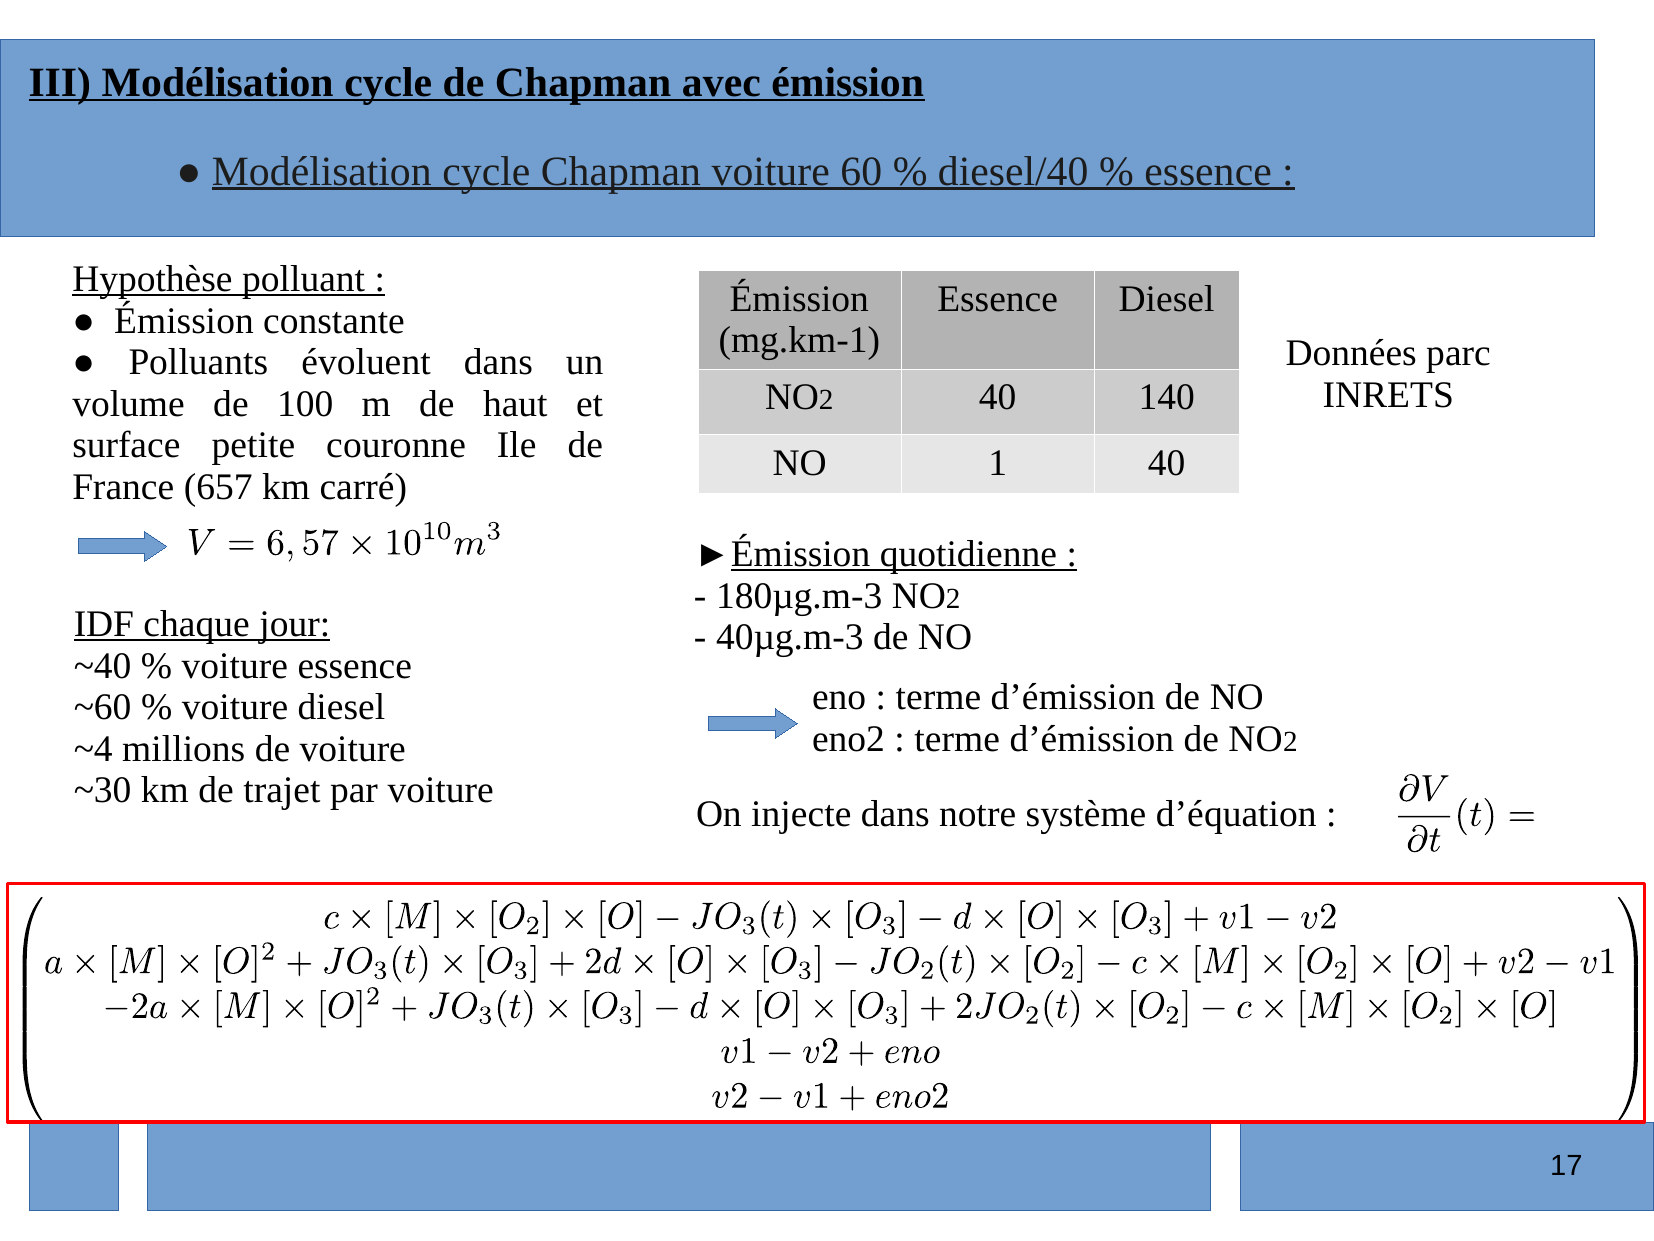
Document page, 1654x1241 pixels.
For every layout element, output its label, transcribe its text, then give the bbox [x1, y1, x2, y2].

text_box [1399, 774, 1535, 853]
table_cell 140 [1095, 370, 1239, 434]
table_cell 40 [1095, 435, 1239, 493]
table_header Émission (mg.km-1) [699, 271, 901, 369]
text_box On injecte dans notre système d’équation : [681, 785, 1509, 845]
text_box [188, 521, 500, 562]
text_box ►Émission quotidienne : - 180µg.m-3 NO2 - 40µg.m-3 de NO [679, 525, 1182, 707]
text_box [13, 897, 1638, 1120]
table_cell 1 [902, 435, 1094, 493]
text_box [78, 531, 167, 562]
text_box Hypothèse polluant : ● Émission constante ● Polluants évoluent dans un volume de 100 m de haut et surface petite couronne Ile de France (657 km carré) [57, 250, 619, 515]
table_cell NO2 [699, 370, 901, 434]
table_header Diesel [1095, 271, 1239, 369]
text_box 17 [1535, 1141, 1625, 1218]
text_box IDF chaque jour: ~40 % voiture essence ~60 % voiture diesel ~4 millions de voiture ~30 km de trajet par voiture [59, 595, 621, 821]
text_box eno : terme d’émission de NO eno2 : terme d’émission de NO2 [797, 668, 1388, 767]
text_box [708, 708, 797, 739]
table_header Essence [902, 271, 1094, 369]
text_box ● Modélisation cycle Chapman voiture 60 % diesel/40 % essence : [176, 147, 1565, 283]
text_box III) Modélisation cycle de Chapman avec émission [28, 59, 1447, 153]
table_cell NO [699, 435, 901, 493]
text_box Données parc INRETS [1240, 324, 1537, 423]
table_cell 40 [902, 370, 1094, 434]
